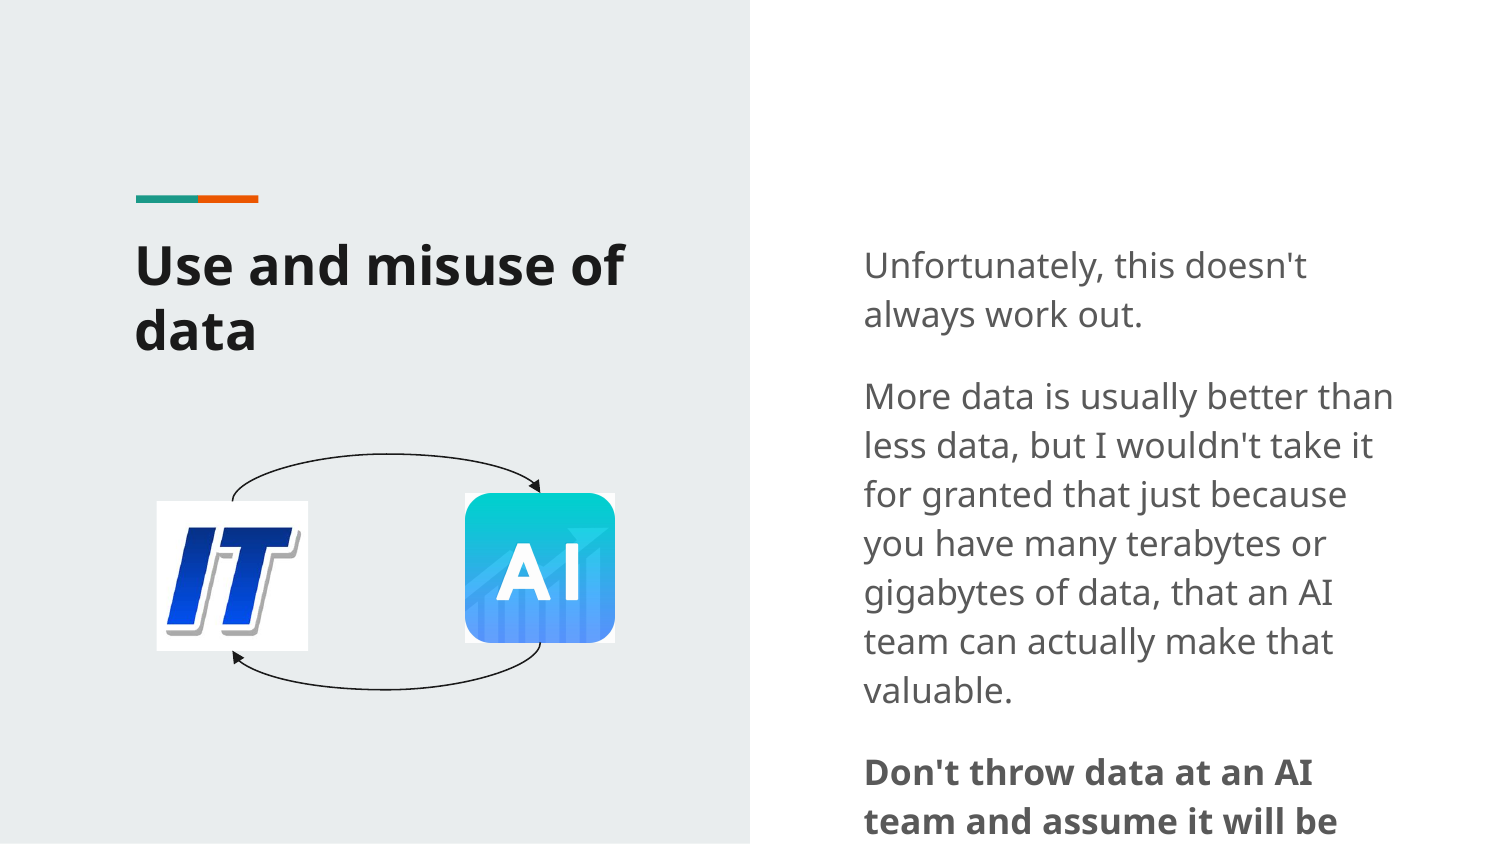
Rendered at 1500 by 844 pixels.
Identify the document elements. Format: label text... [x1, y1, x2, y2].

title Use and misuse of data [119, 216, 662, 494]
picture [465, 493, 615, 643]
picture [156, 501, 309, 651]
title Use and misuse of data [237, 455, 538, 494]
list Unfortunately, this doesn't always work out. More data is usually better than less data, but I wouldn't take it for granted that just because you have many terabytes or gigabytes of data, that an AI team can actually make that valuable. Don't throw data at an AI team and assume it will be valuable. [848, 221, 1427, 719]
